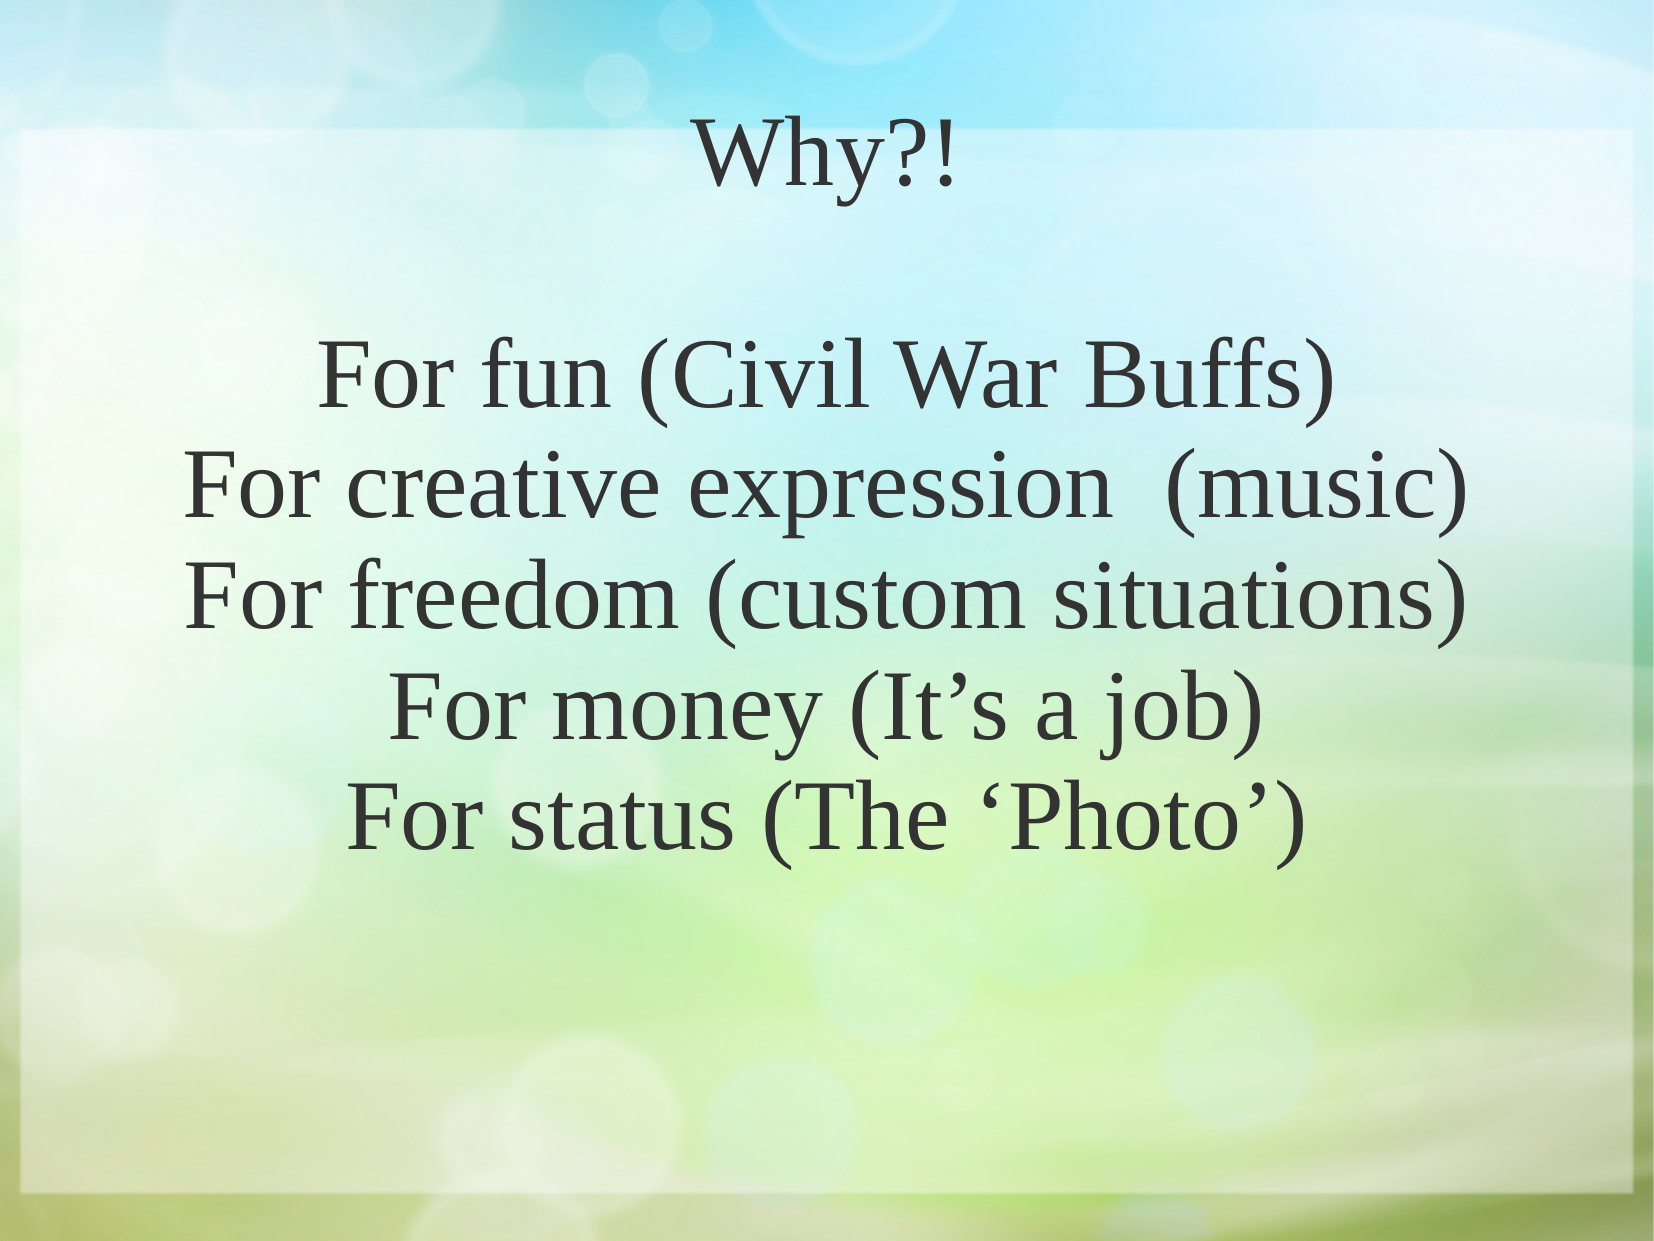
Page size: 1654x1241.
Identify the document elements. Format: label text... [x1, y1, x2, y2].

picture [0, 0, 1654, 1241]
subtitle Why?! For fun (Civil War Buffs) For creative expression (music) For freedom (custom situations) For money (It’s a job) For status (The ‘Photo’) [82, 0, 1571, 969]
